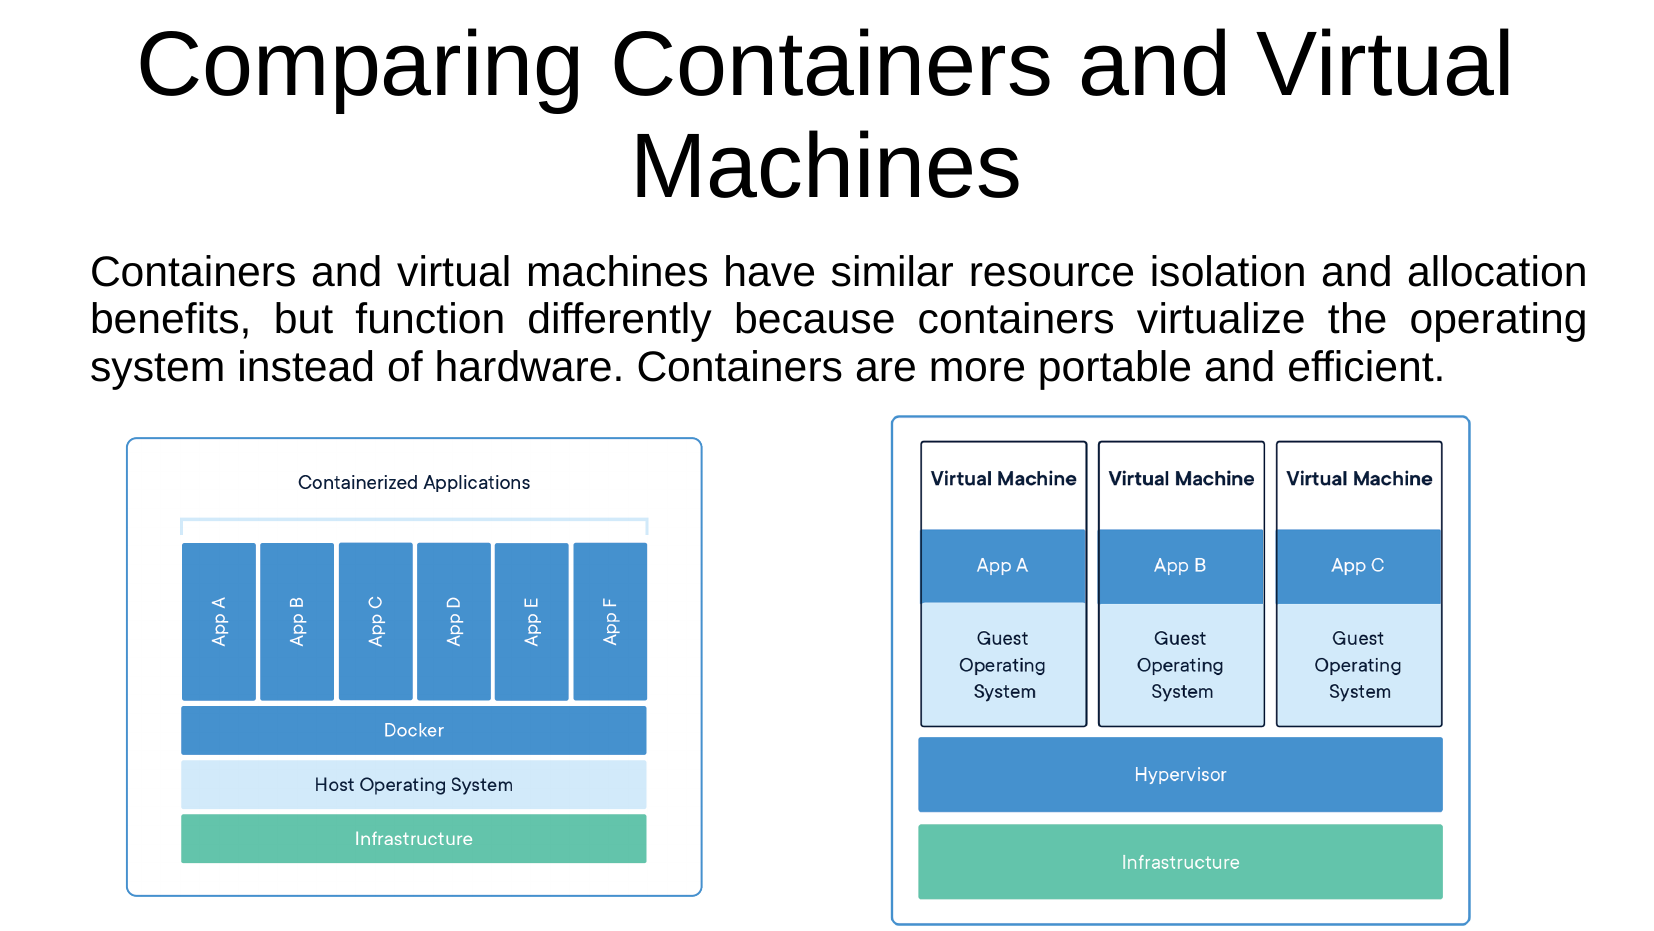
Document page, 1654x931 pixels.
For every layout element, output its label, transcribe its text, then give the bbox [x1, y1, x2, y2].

picture [122, 434, 706, 901]
list Containers and virtual machines have similar resource isolation and allocation benefits, but function differently because containers virtualize the operating system instead of hardware. Containers are more portable and efficient. [90, 195, 1591, 421]
title Comparing Containers and Virtual Machines [82, 12, 1571, 218]
picture [885, 411, 1534, 931]
